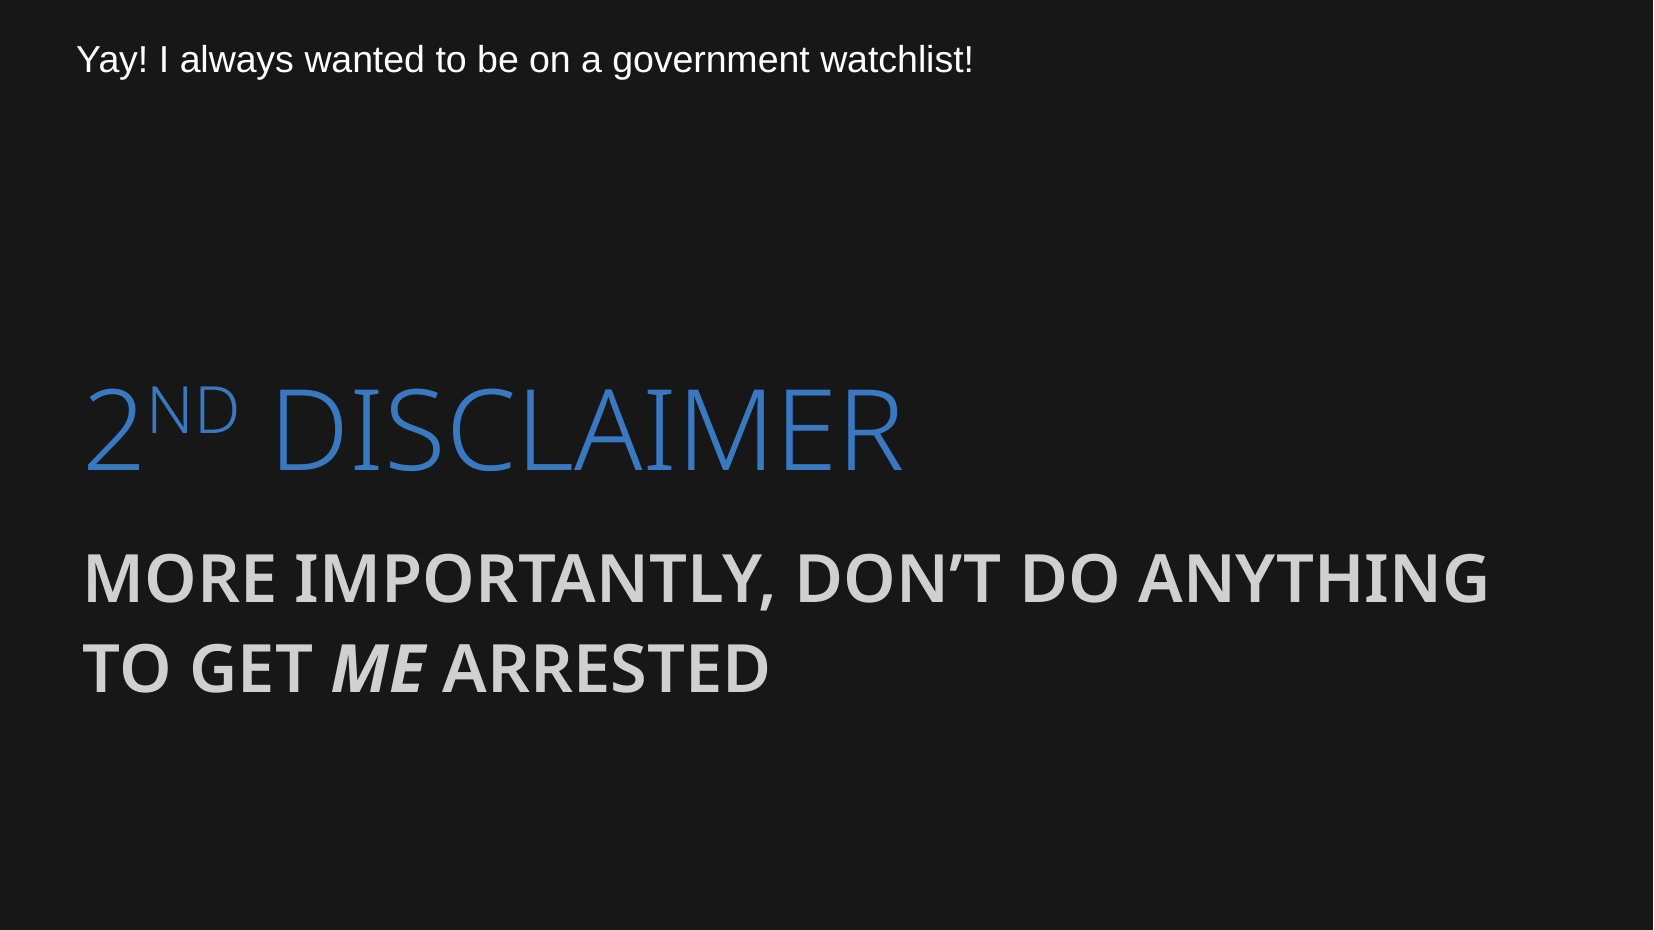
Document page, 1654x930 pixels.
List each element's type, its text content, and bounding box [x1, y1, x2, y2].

subtitle MORE IMPORTANTLY, DON’T DO ANYTHING TO GET ME ARRESTED [82, 530, 1571, 757]
title 2ND DISCLAIMER [82, 84, 1571, 504]
text_box Yay! I always wanted to be on a government watchlist! [61, 30, 1415, 88]
